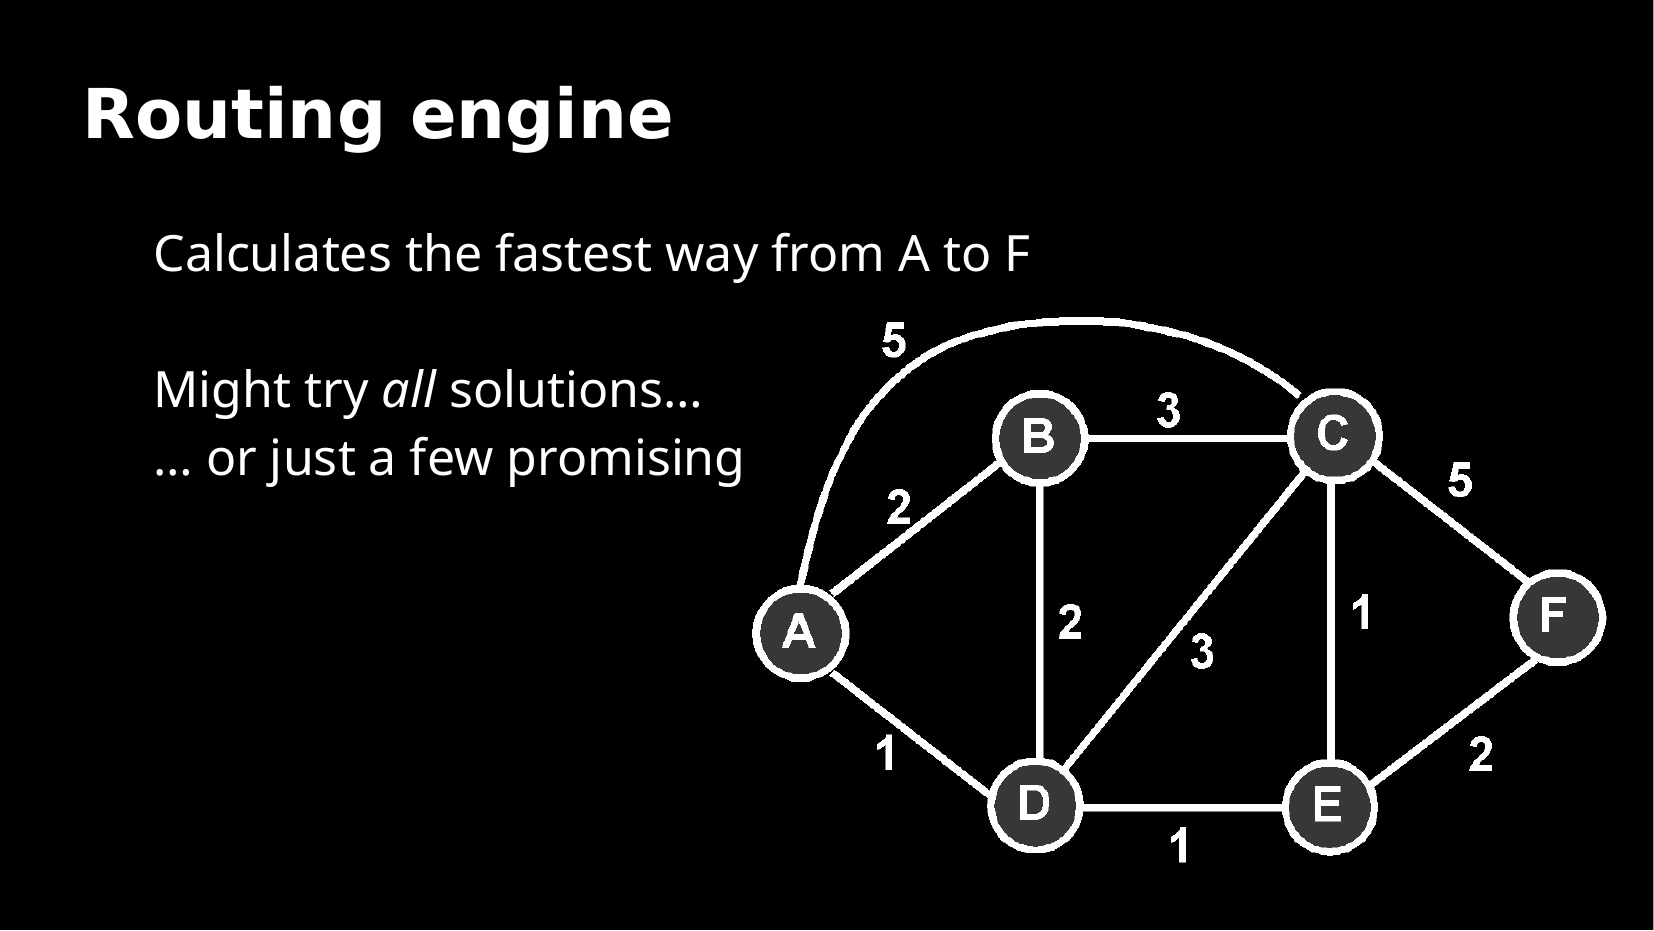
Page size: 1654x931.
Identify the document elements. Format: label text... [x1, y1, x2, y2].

list Calculates the fastest way from A to F Might try all solutions… … or just a few promising [82, 217, 1571, 758]
picture [752, 301, 1607, 863]
title Routing engine [82, 37, 1571, 193]
